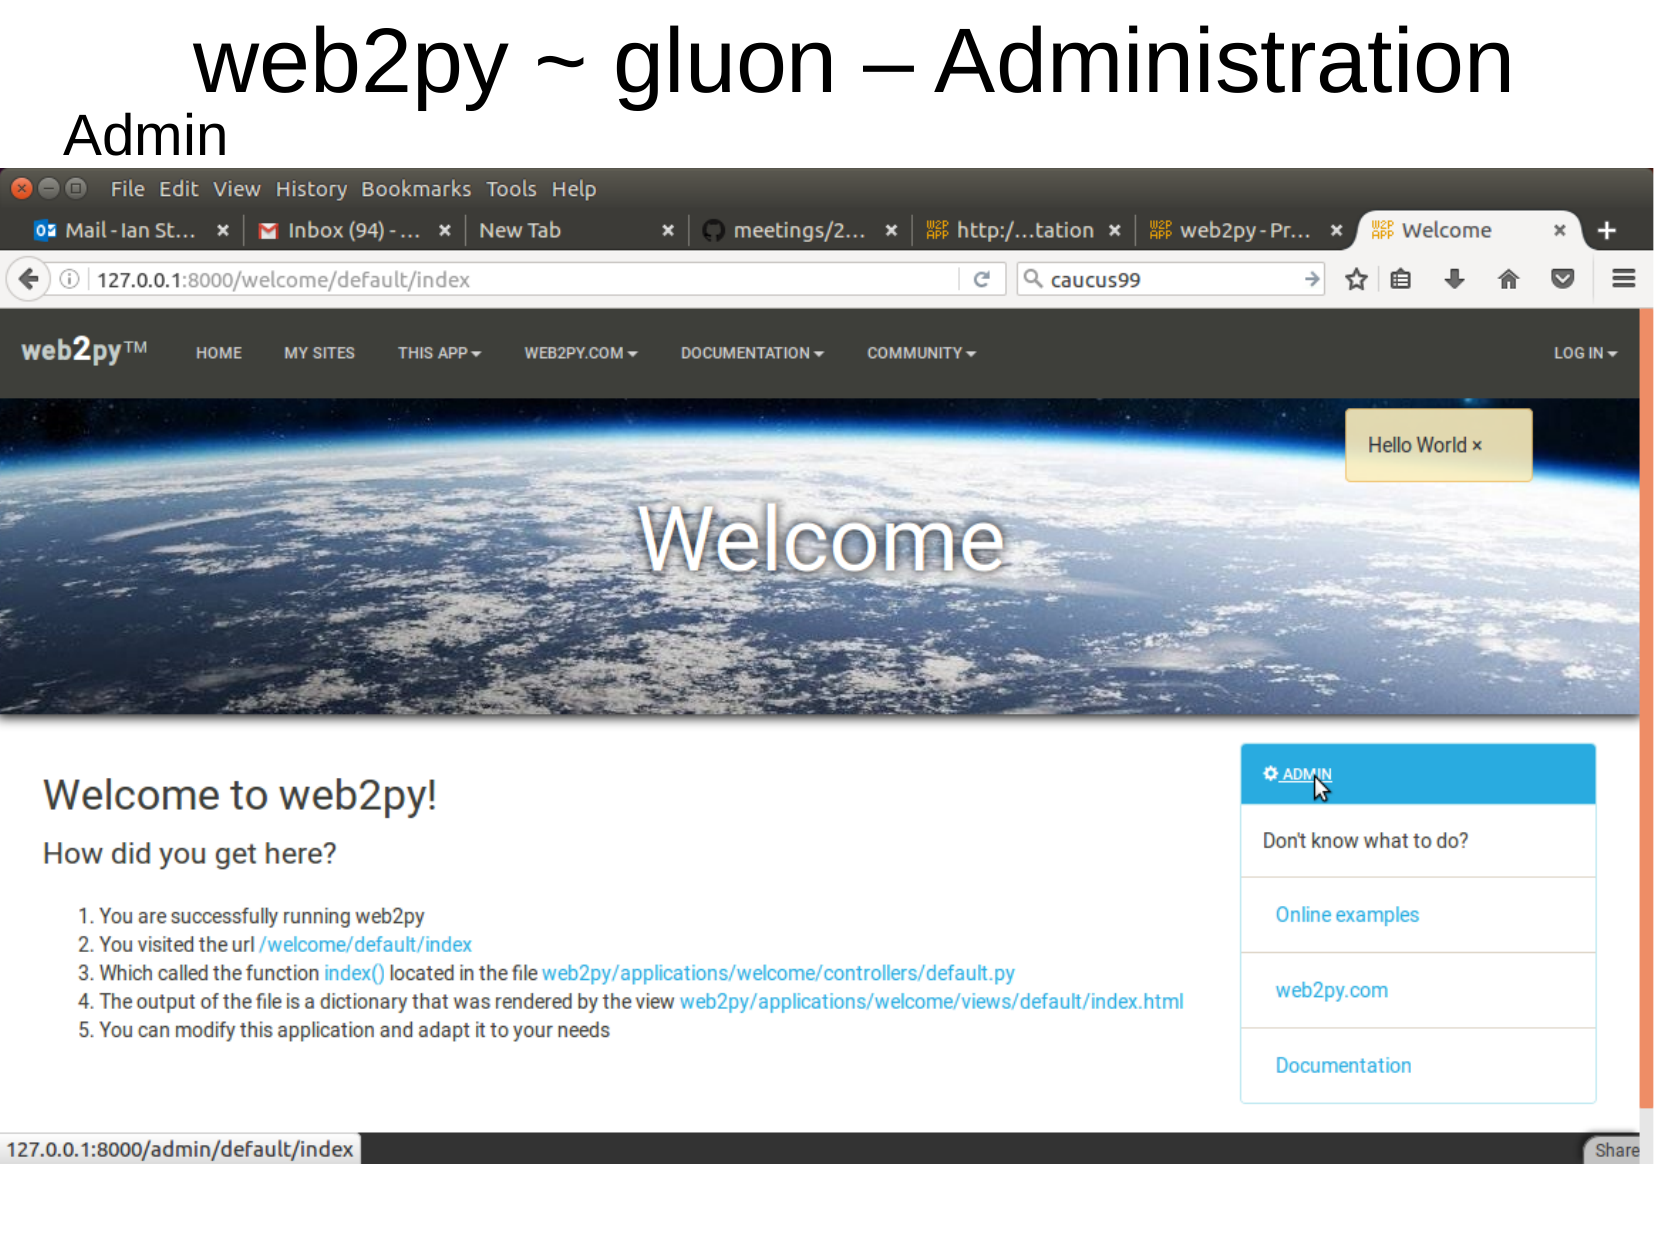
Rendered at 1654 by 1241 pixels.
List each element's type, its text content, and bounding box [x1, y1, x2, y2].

picture [0, 168, 1654, 1164]
title web2py ~ gluon – Administration [111, 9, 1600, 102]
title Admin [63, 102, 1627, 168]
